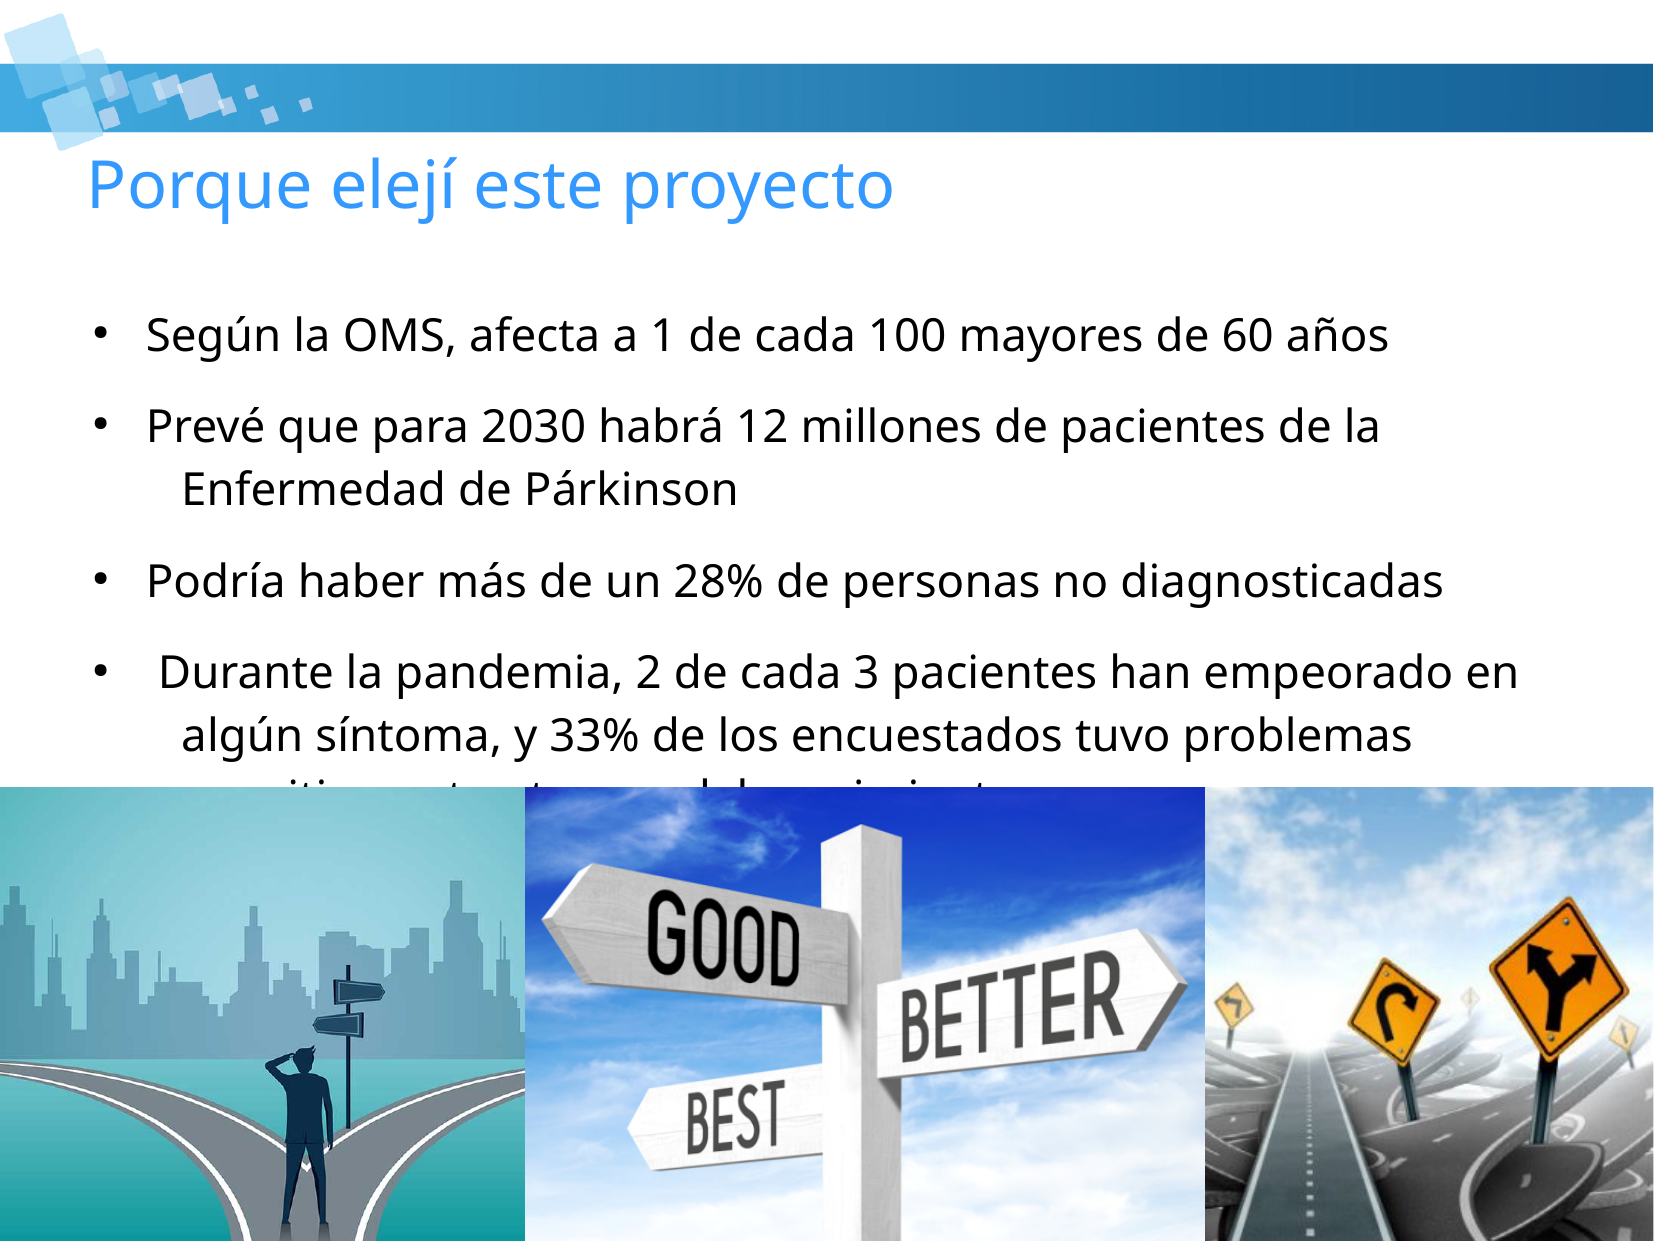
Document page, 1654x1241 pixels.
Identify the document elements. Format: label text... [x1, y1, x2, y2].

list Según la OMS, afecta a 1 de cada 100 mayores de 60 años Prevé que para 2030 habrá 12 millones de pacientes de la Enfermedad de Párkinson Podría haber más de un 28% de personas no diagnosticadas Durante la pandemia, 2 de cada 3 pacientes han empeorado en algún síntoma, y 33% de los encuestados tuvo problemas cognitivos y trastornos del movimiento. [75, 302, 1564, 787]
title Porque elejí este proyecto [86, 43, 1576, 413]
picture [0, 0, 1654, 1241]
